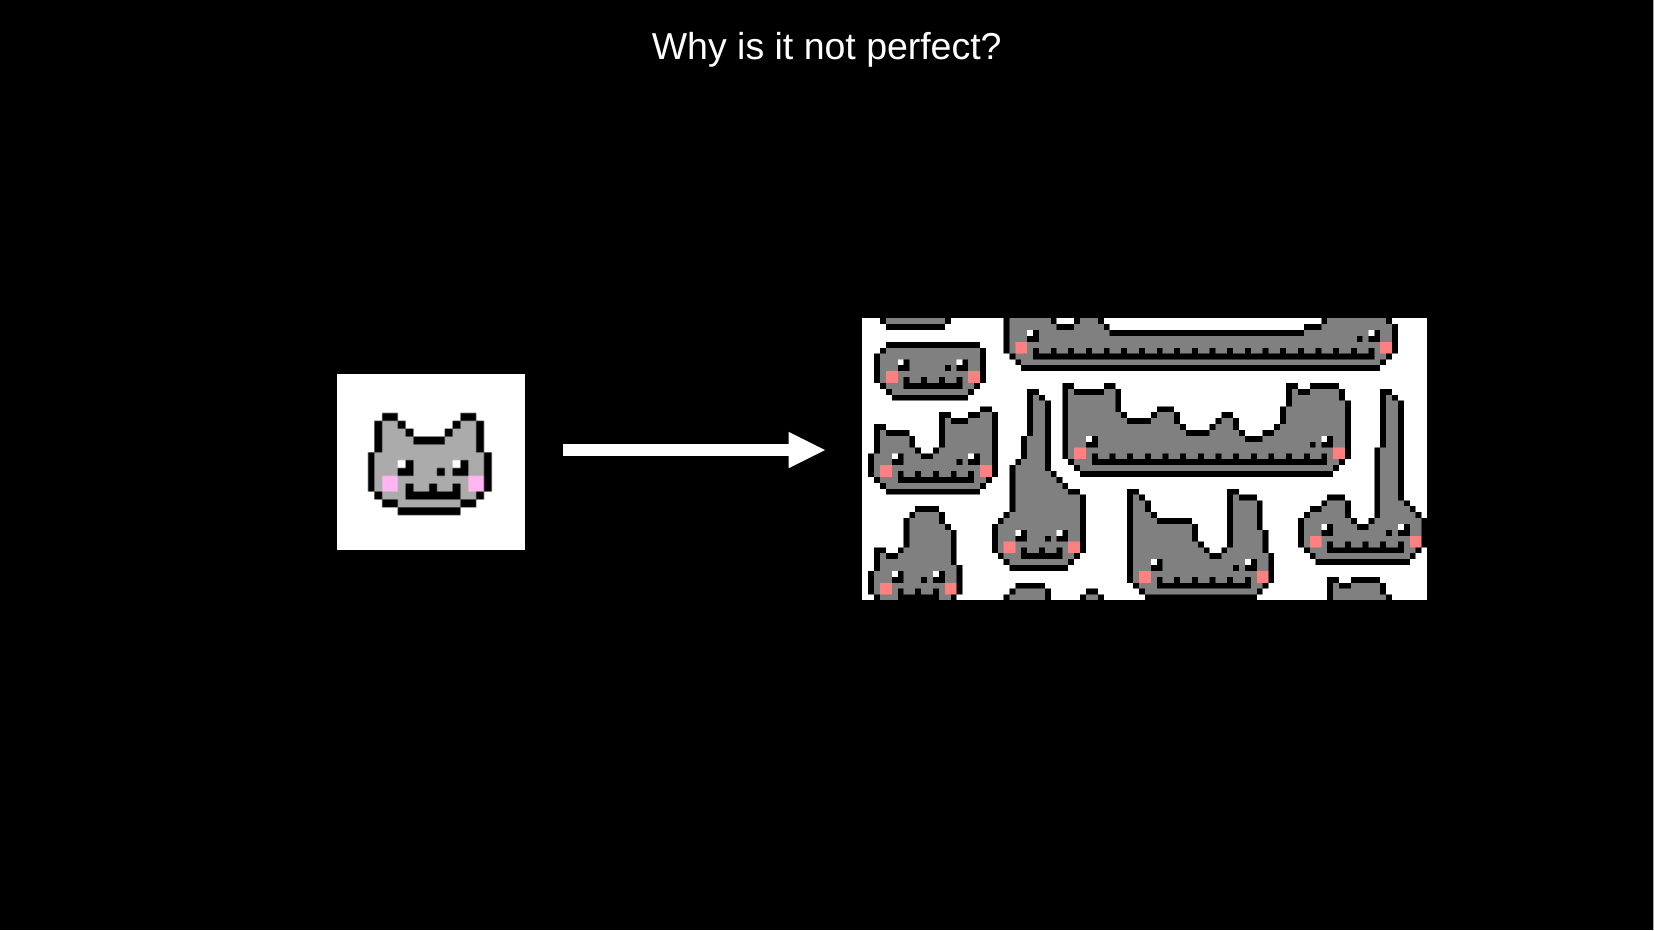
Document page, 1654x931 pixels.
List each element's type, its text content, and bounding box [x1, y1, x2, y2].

picture [337, 374, 525, 550]
text_box Why is it not perfect? [0, 18, 1654, 76]
picture [862, 318, 1427, 601]
